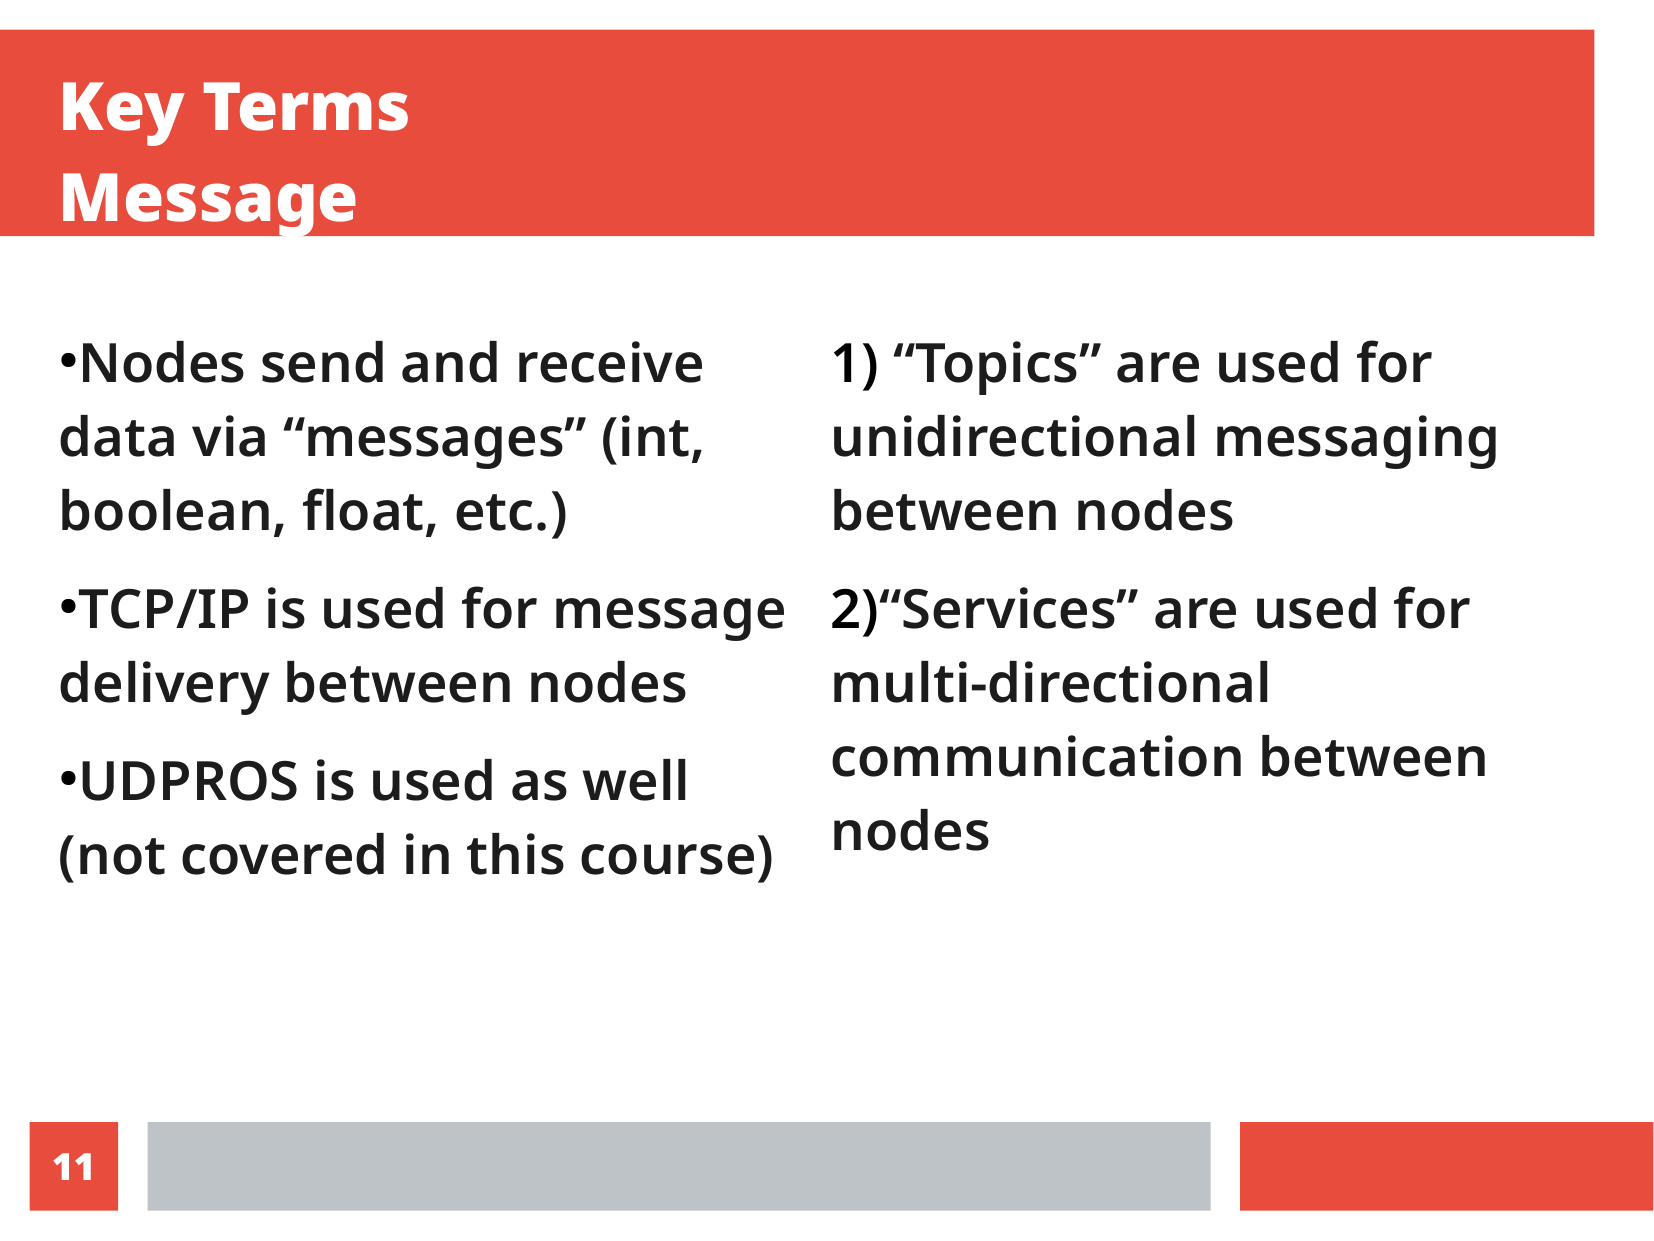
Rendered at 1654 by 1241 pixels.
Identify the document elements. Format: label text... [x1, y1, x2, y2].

list “Topics” are used for unidirectional messaging between nodes “Services” are used for multi-directional communication between nodes [830, 324, 1566, 1093]
title Key Terms Message [59, 59, 1595, 207]
list Nodes send and receive data via “messages” (int, boolean, float, etc.) TCP/IP is used for message delivery between nodes UDPROS is used as well (not covered in this course) [59, 324, 794, 1093]
